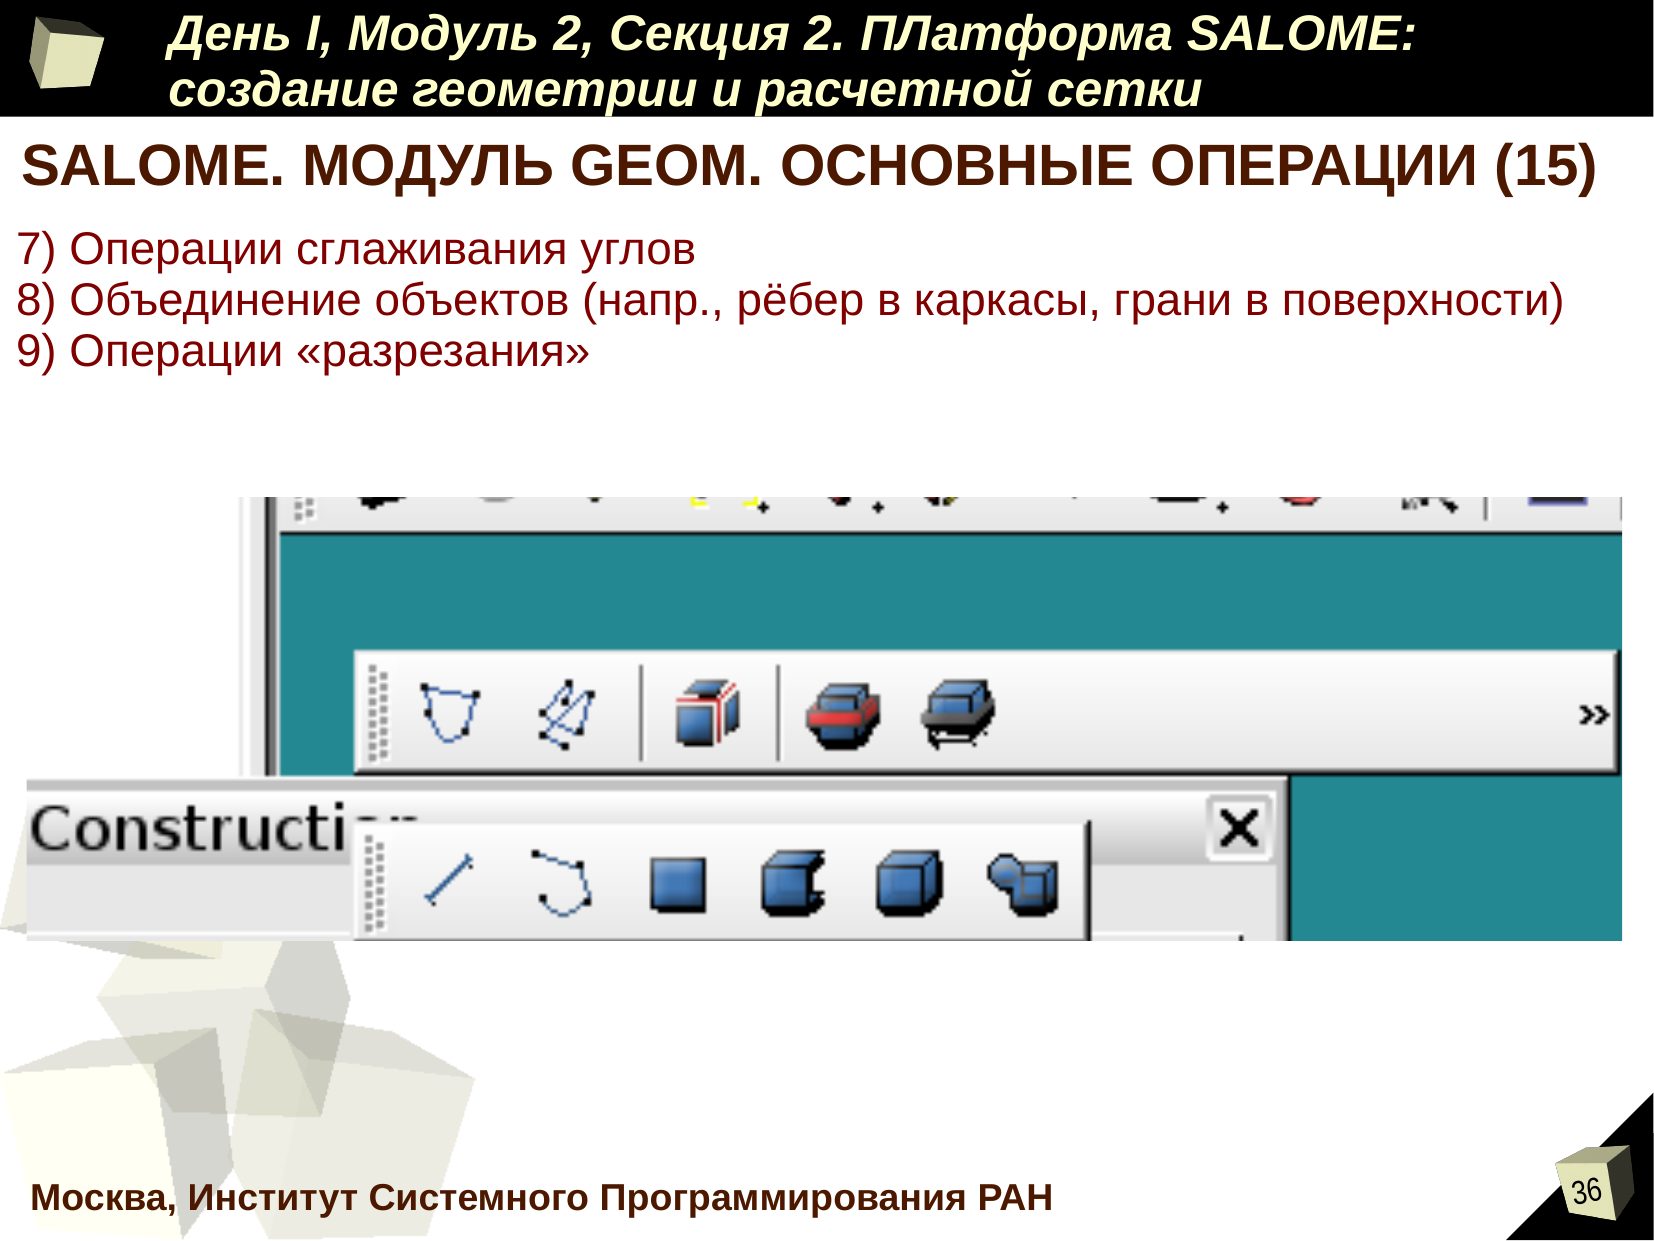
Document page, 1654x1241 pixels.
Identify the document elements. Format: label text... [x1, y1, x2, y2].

text_box 7) Операции сглаживания углов 8) Объединение объектов (напр., рёбер в каркасы, грани в поверхности) 9) Операции «разрезания» [1, 215, 1654, 384]
picture [0, 497, 1623, 1241]
text_box SALOME. МОДУЛЬ GEOM. ОСНОВНЫЕ ОПЕРАЦИИ (15) [6, 124, 1654, 205]
picture [464, 1193, 472, 1198]
